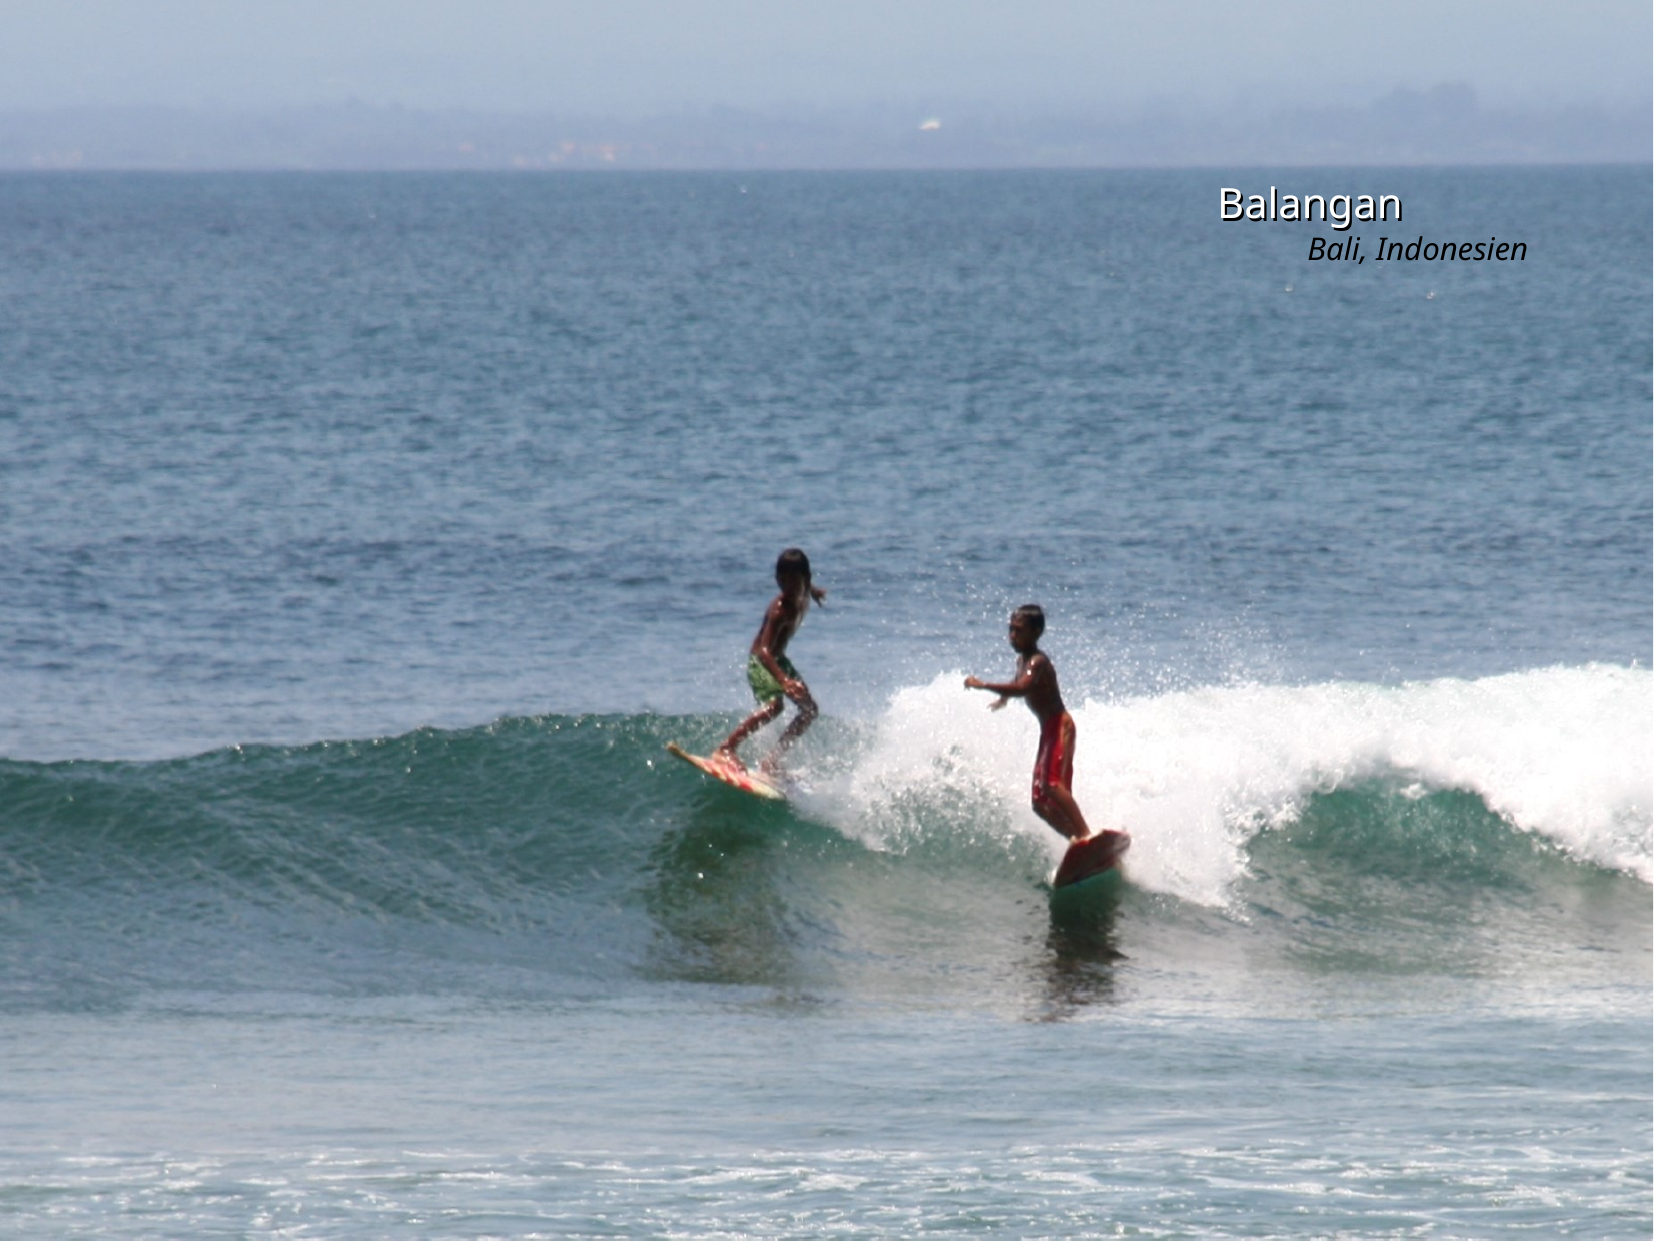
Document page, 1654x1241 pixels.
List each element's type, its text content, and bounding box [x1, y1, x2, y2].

text_box Bali, Indonesien [1292, 219, 1597, 279]
text_box Balangan [1202, 166, 1607, 239]
picture [0, 0, 1654, 1241]
